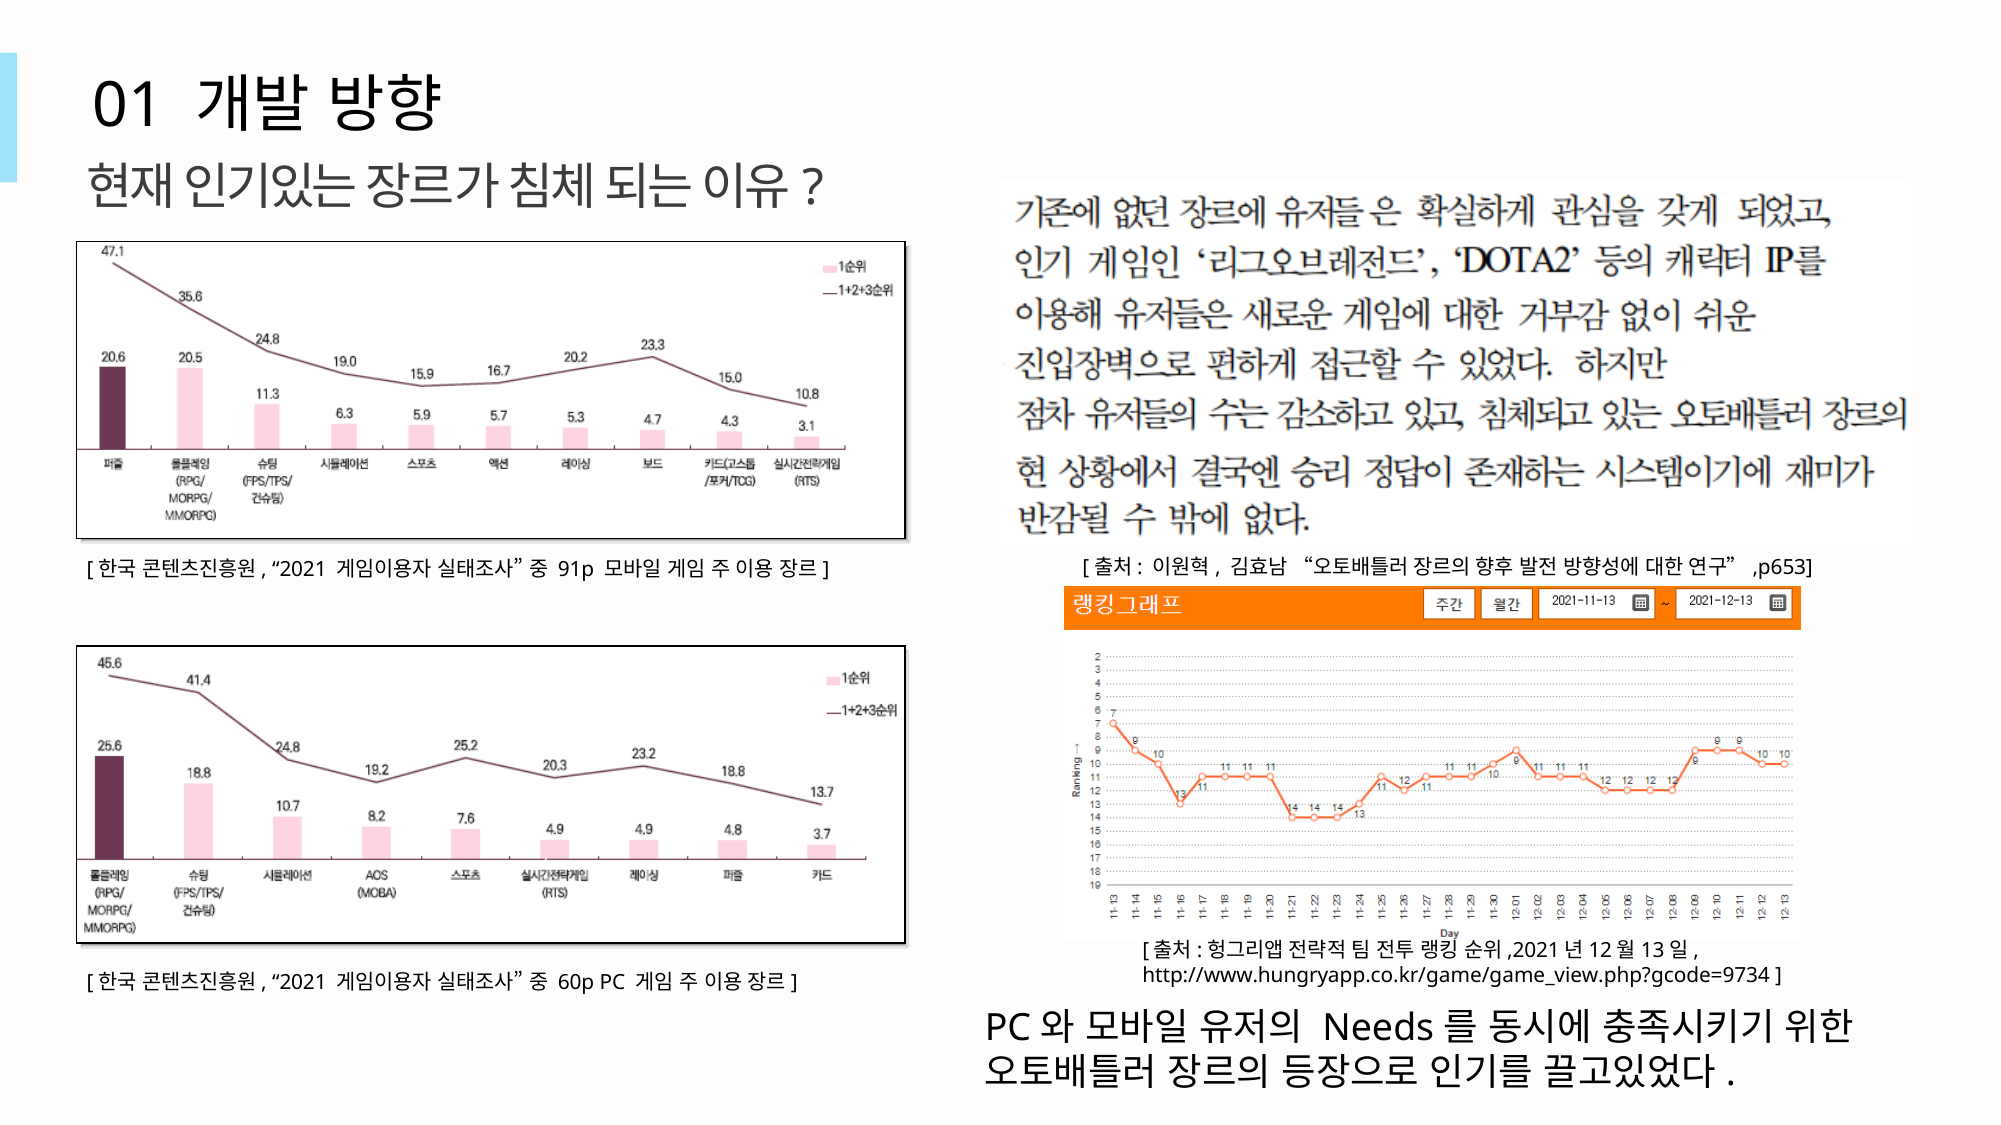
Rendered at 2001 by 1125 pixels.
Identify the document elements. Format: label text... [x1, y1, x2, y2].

picture [1064, 586, 1801, 941]
text_box [출처:헝그리앱 전략적 팀 전투 랭킹 순위,2021년12월13일, http://www.hungryapp.co.kr/game/game_view.php?gcode=9734 ] [1127, 929, 1784, 996]
text_box 현재 인기있는 장르가 침체 되는 이유? [71, 147, 906, 224]
picture [77, 242, 905, 538]
text_box [한국 콘텐츠진흥원, “2021 게임이용자 실태조사” 중 91p 모바일 게임 주 이용 장르] [71, 547, 895, 589]
picture [77, 647, 905, 943]
text_box [한국 콘텐츠진흥원, “2021 게임이용자 실태조사” 중 60p PC 게임 주 이용 장르] [71, 961, 857, 1002]
text_box [0, 53, 17, 182]
text_box PC와 모바일 유저의 Needs를 동시에 충족시키기 위한 오토배틀러 장르의 등장으로 인기를 끌고있었다. [969, 995, 1941, 1102]
text_box [출처: 이원혁, 김효남 “오토배틀러 장르의 향후 발전 방향성에 대한 연구”,p653] [1067, 546, 1843, 587]
text_box 01 개발 방향 [77, 56, 482, 148]
picture [999, 180, 1911, 546]
